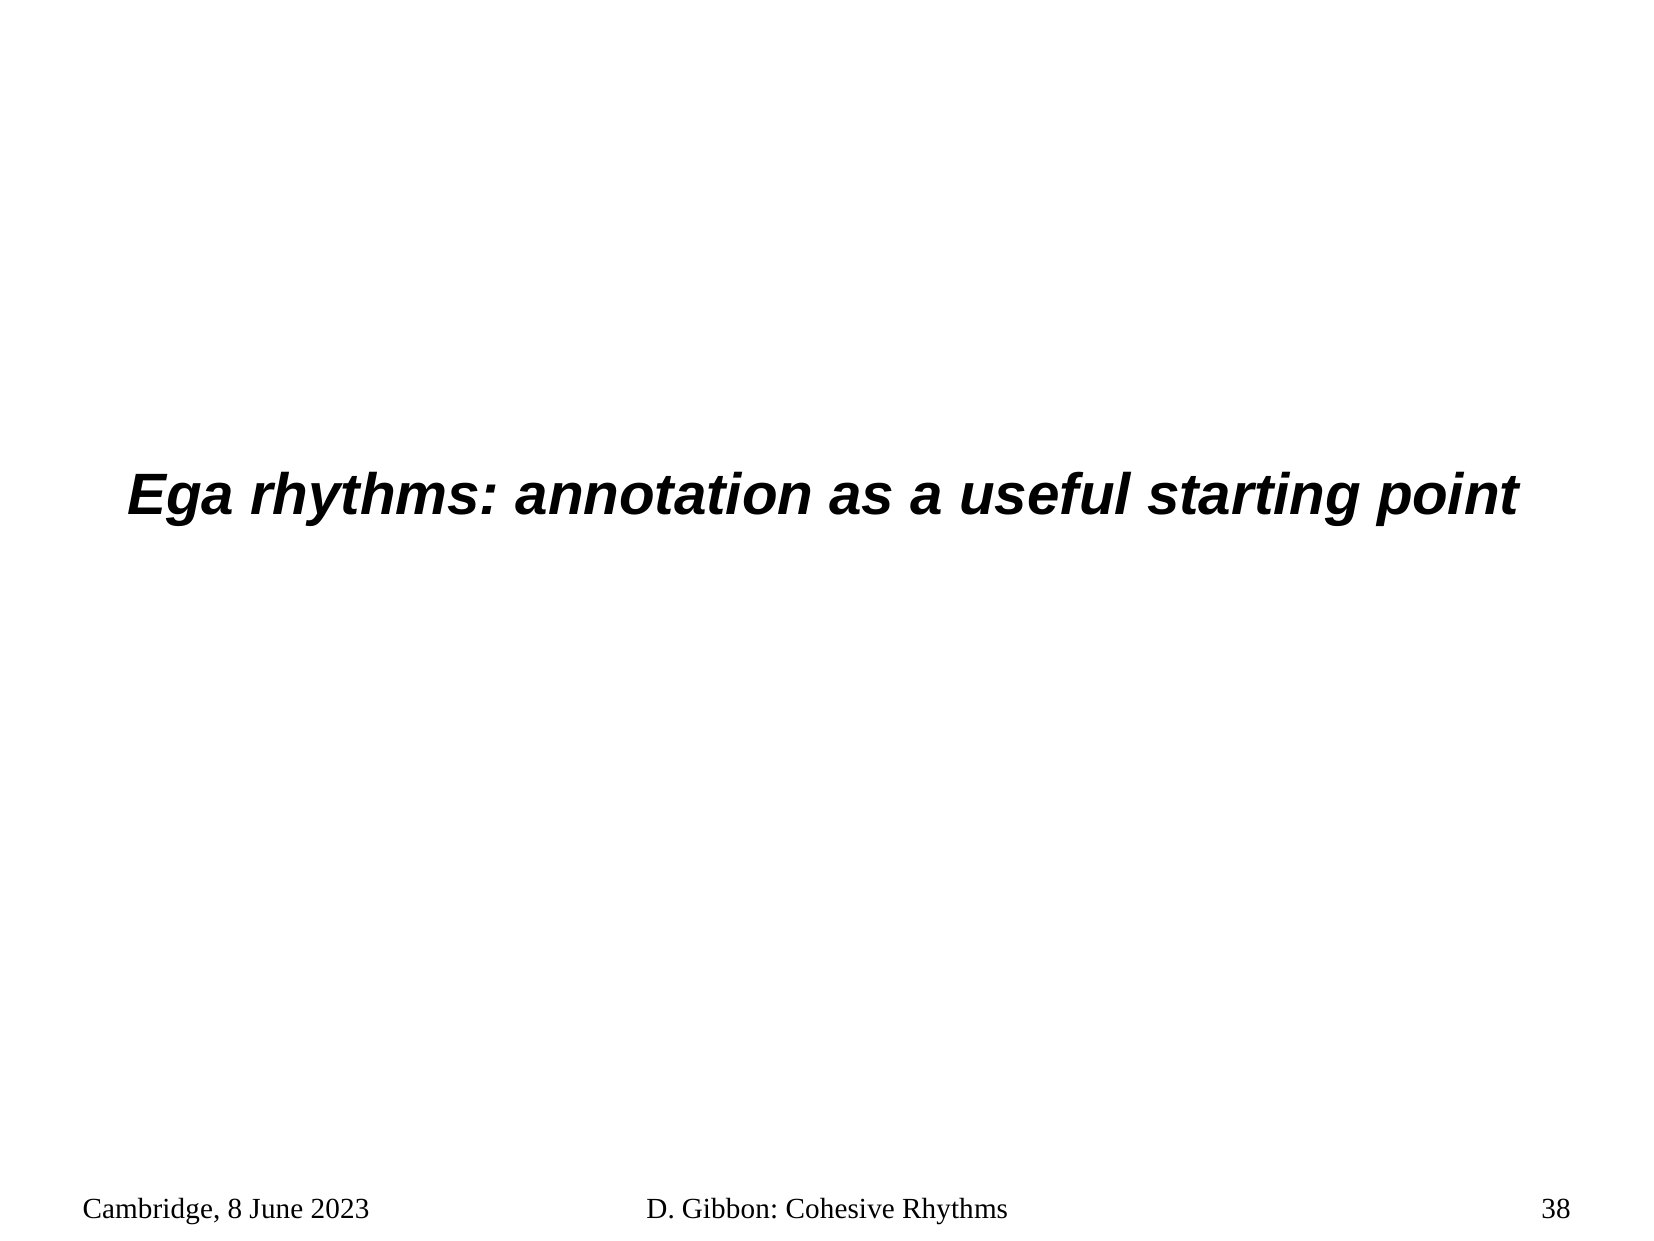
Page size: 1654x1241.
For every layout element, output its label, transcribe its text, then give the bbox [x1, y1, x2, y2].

title Ega rhythms: annotation as a useful starting point [11, 445, 1636, 544]
